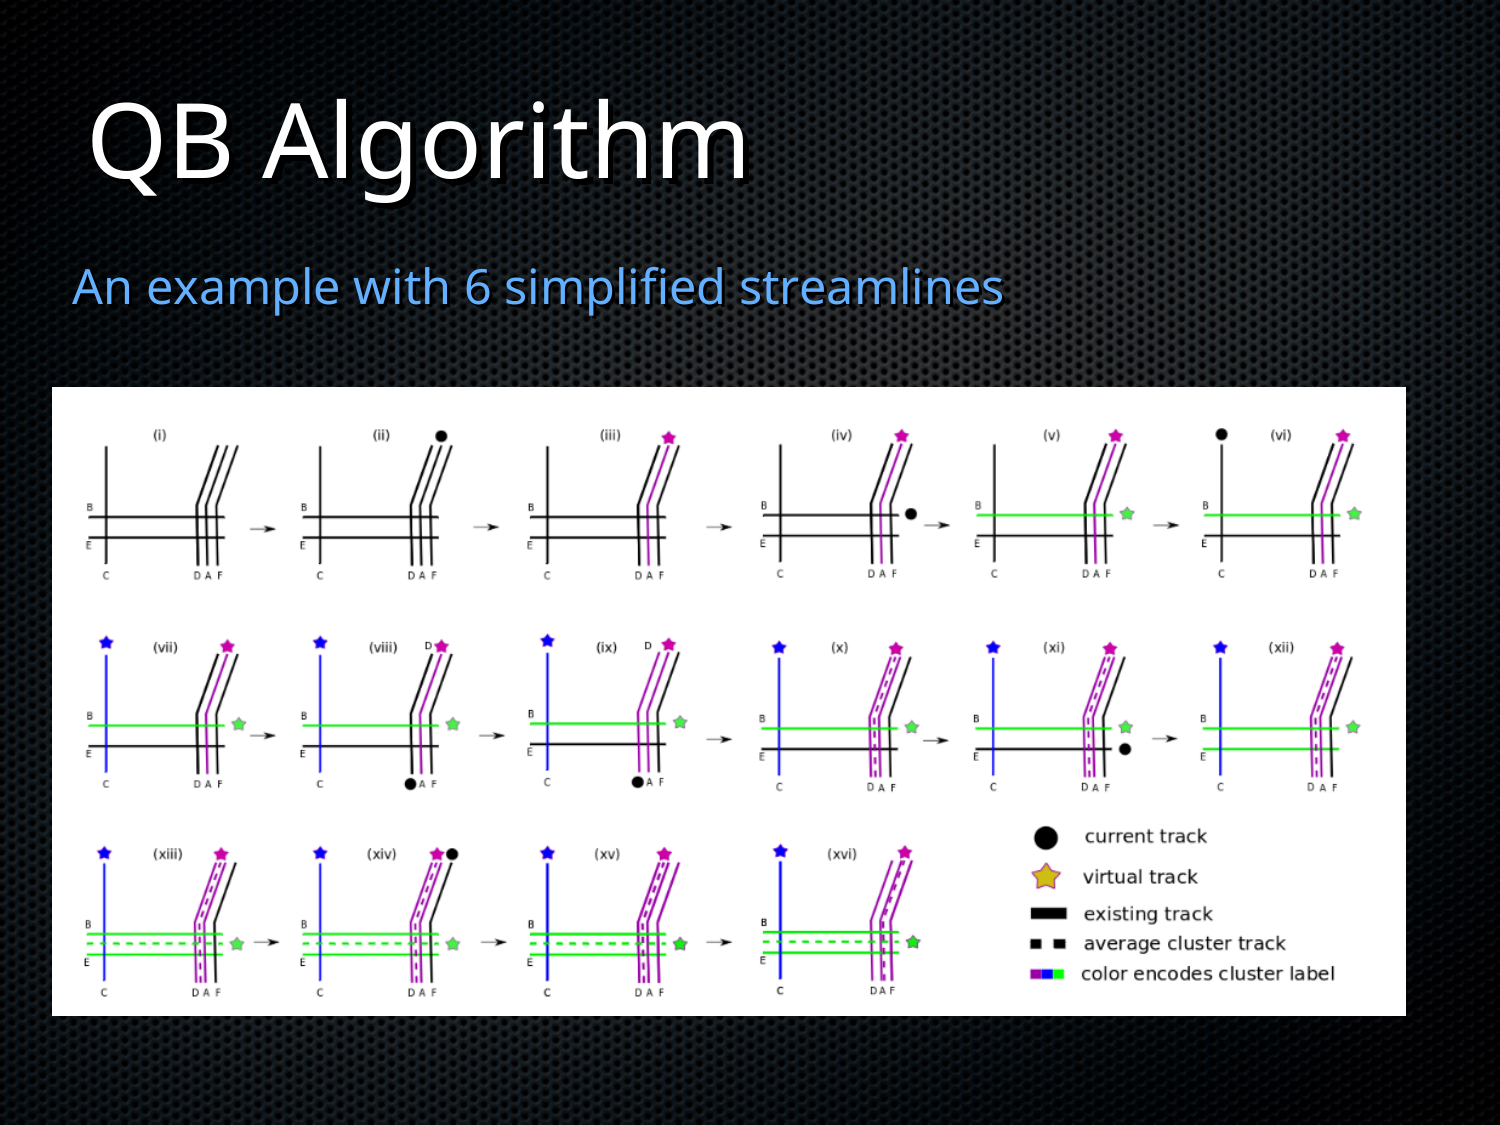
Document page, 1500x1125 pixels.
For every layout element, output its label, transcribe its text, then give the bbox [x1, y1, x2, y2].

text_box [47, 720, 52, 796]
title QB Algorithm [77, 0, 804, 208]
text_box An example with 6 simplified streamlines [64, 248, 1347, 323]
picture [0, 0, 1500, 1125]
